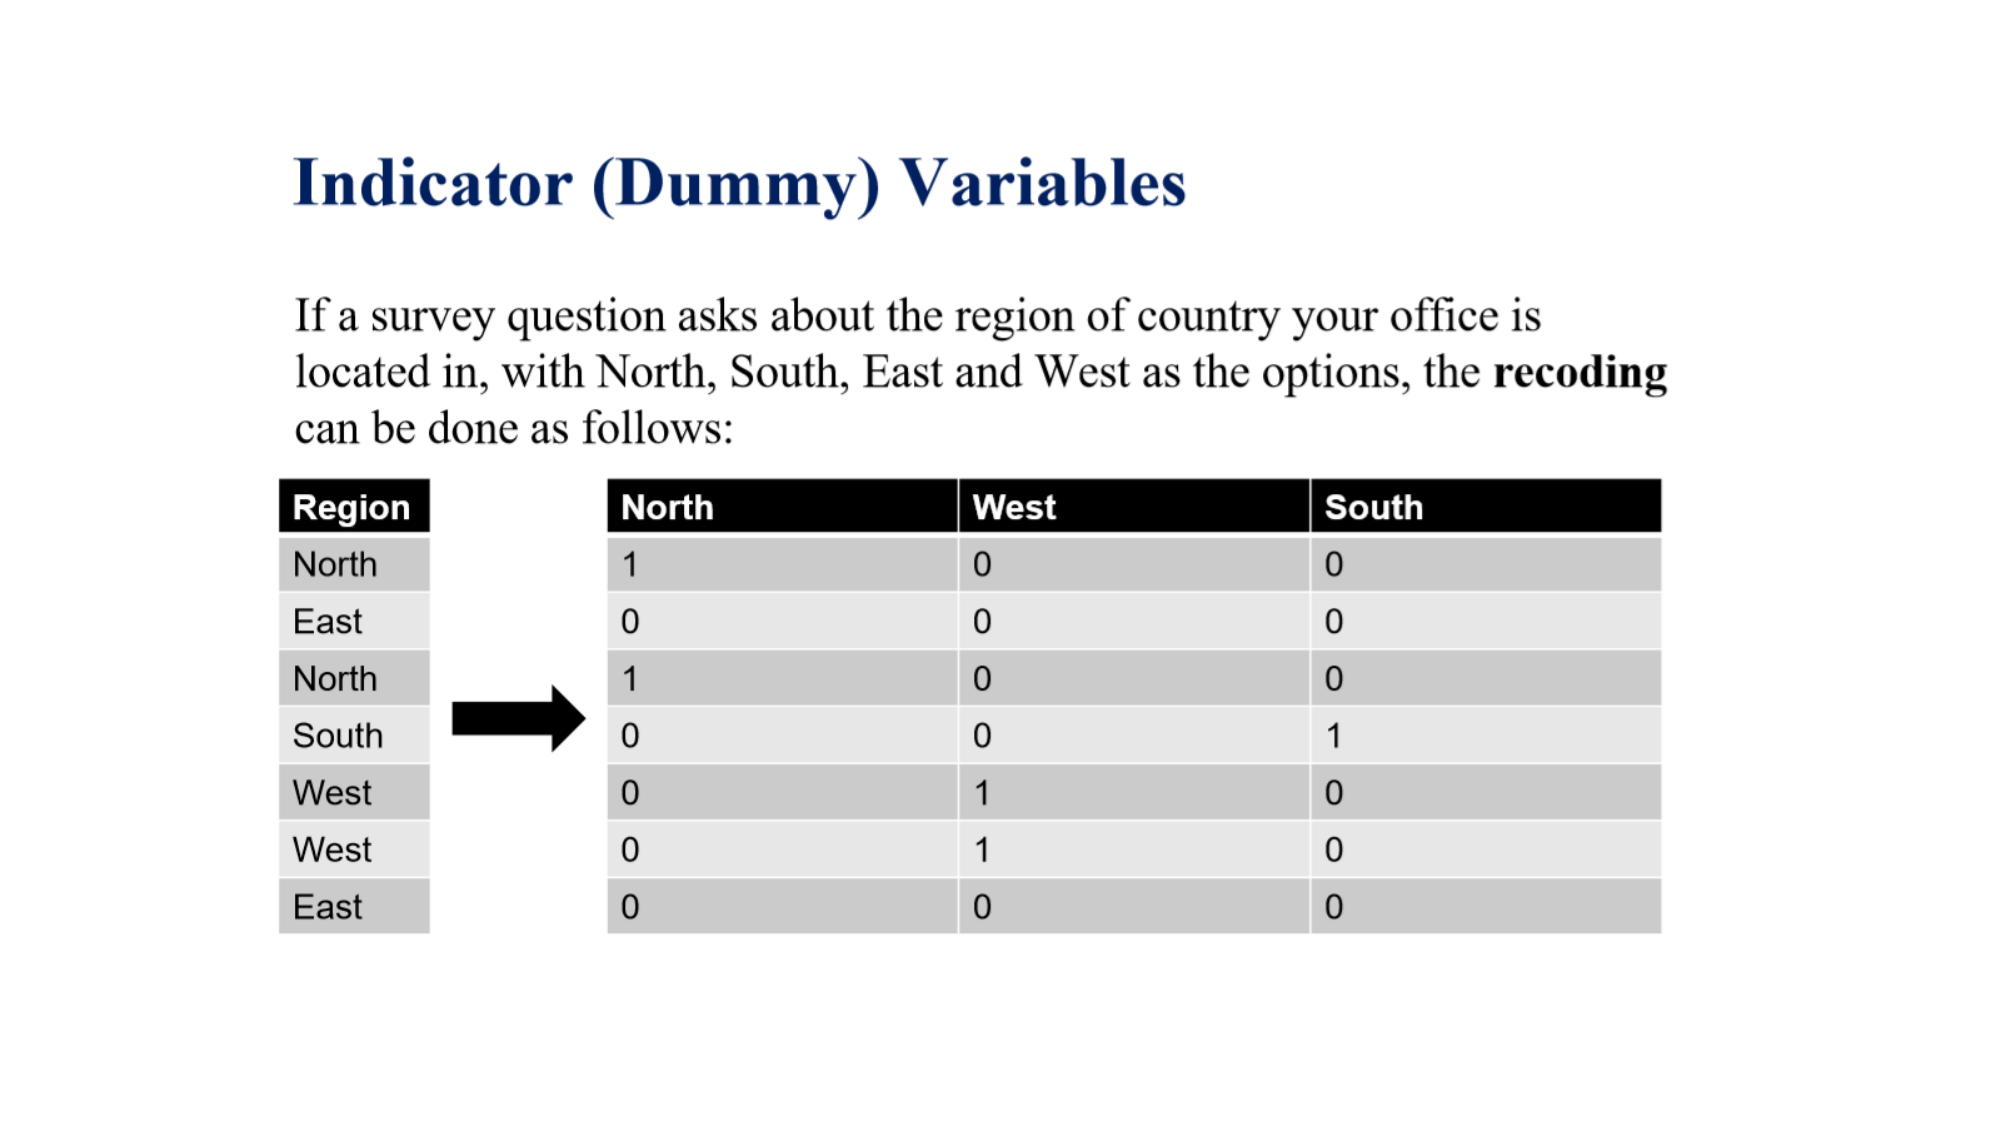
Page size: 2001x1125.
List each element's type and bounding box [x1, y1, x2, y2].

picture [256, 108, 1753, 1022]
